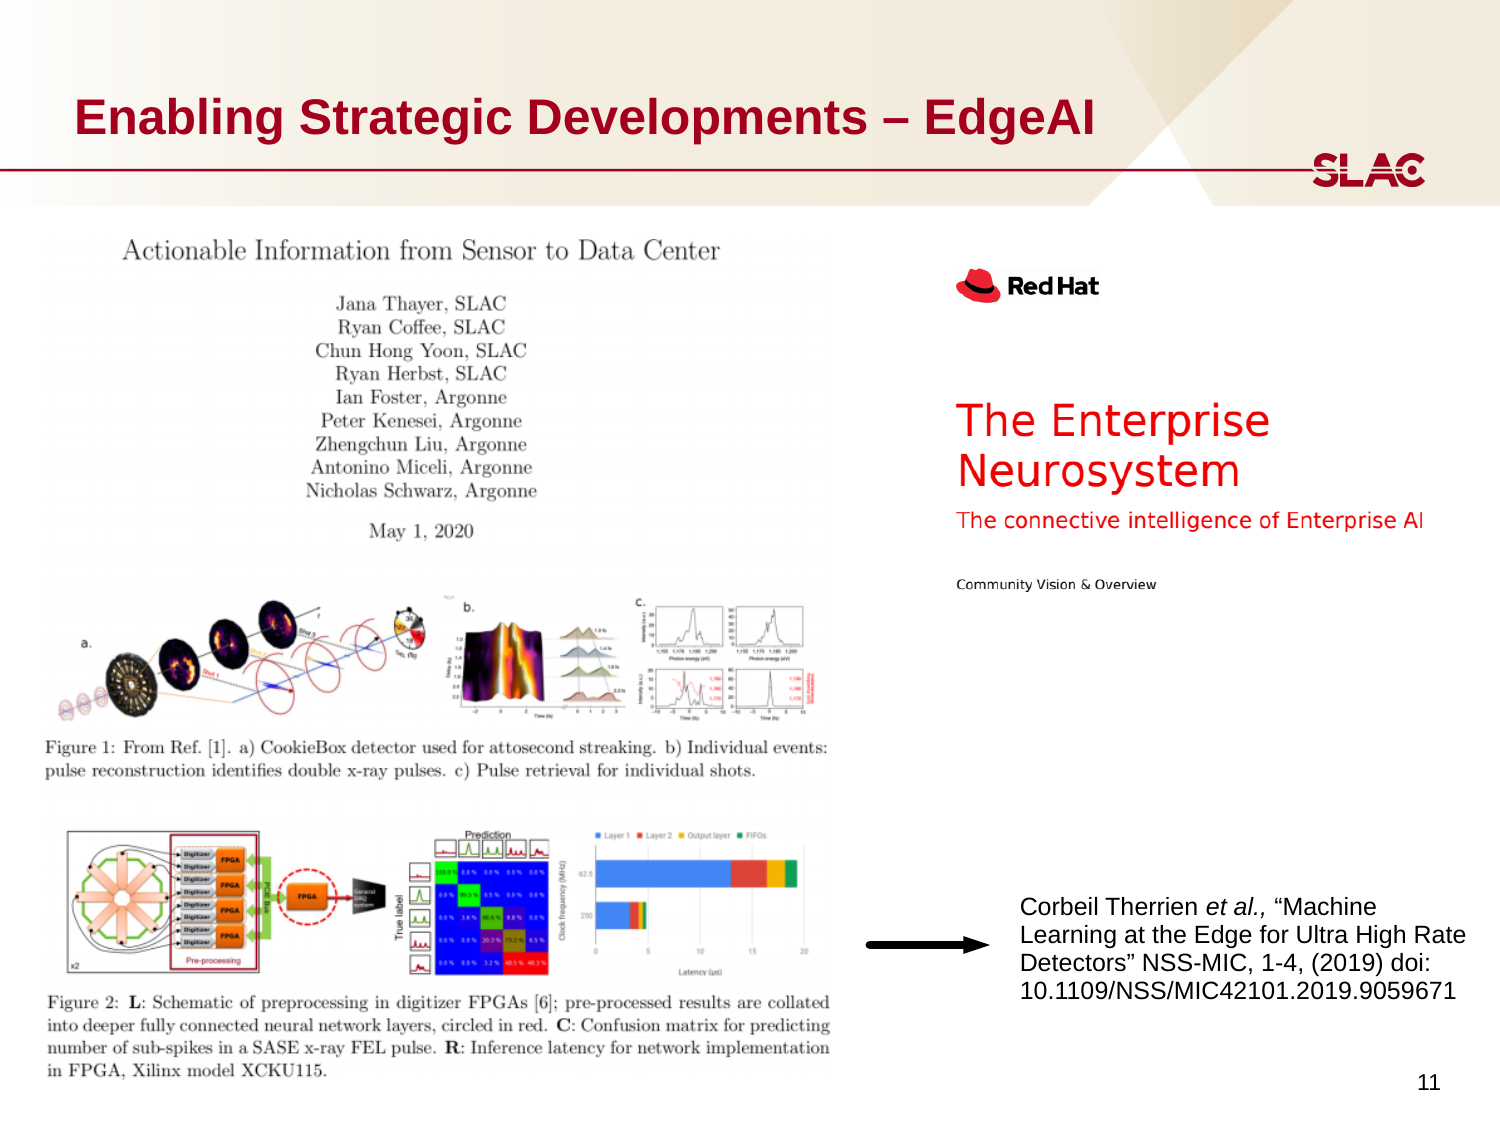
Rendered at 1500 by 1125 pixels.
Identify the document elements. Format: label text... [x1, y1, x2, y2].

text_box Corbeil Therrien et al., “Machine Learning at the Edge for Ultra High Rate Detectors” NSS-MIC, 1-4, (2019) doi: 10.1109/NSS/MIC42101.2019.9059671 [1005, 885, 1486, 1066]
picture [929, 226, 1470, 616]
picture [45, 239, 830, 1081]
slide_number 9 [1405, 1066, 1458, 1125]
title Enabling Strategic Developments – EdgeAI [74, 21, 1404, 145]
picture [0, 0, 1500, 206]
